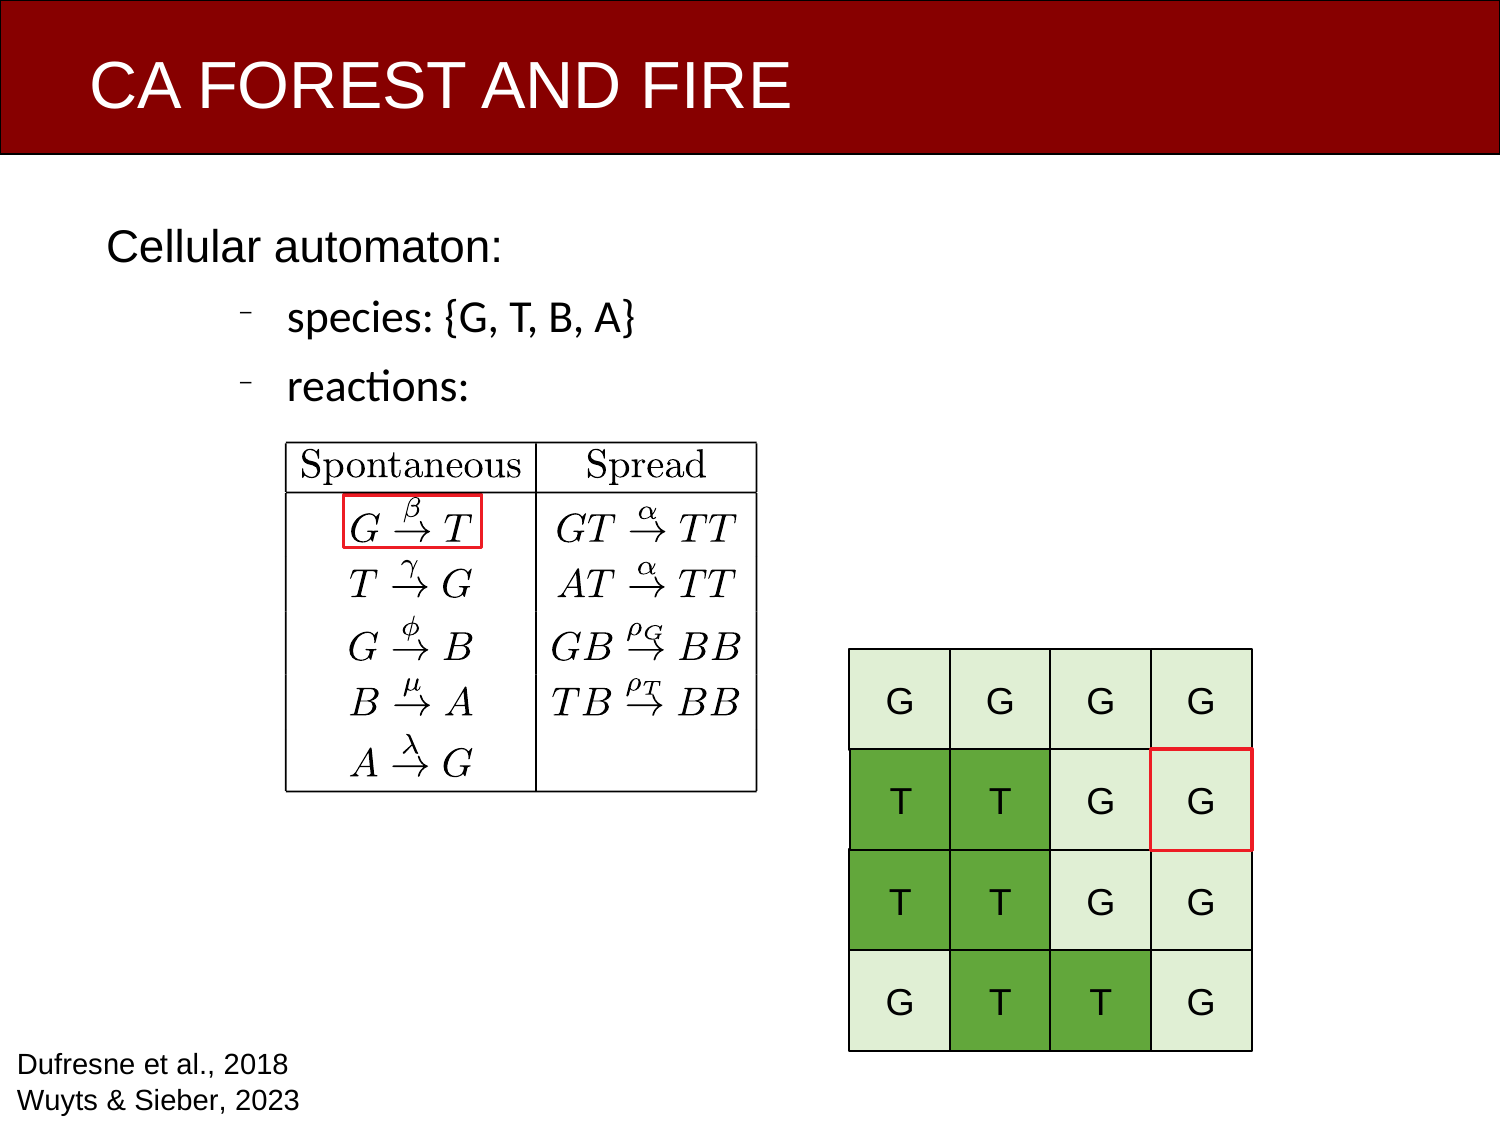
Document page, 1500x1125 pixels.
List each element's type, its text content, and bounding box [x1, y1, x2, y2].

text_box G [1150, 952, 1252, 1052]
text_box Dufresne et al., 2018 Wuyts & Sieber, 2023 [2, 1038, 442, 1125]
list Cellular automaton: species: {G, T, B, A} reactions: [75, 209, 1425, 952]
text_box [0, 0, 1500, 154]
text_box T [1050, 952, 1150, 1052]
text_box G [849, 952, 949, 1052]
text_box T [949, 952, 1050, 1052]
title CA FOREST AND FIRE [74, 3, 1425, 160]
